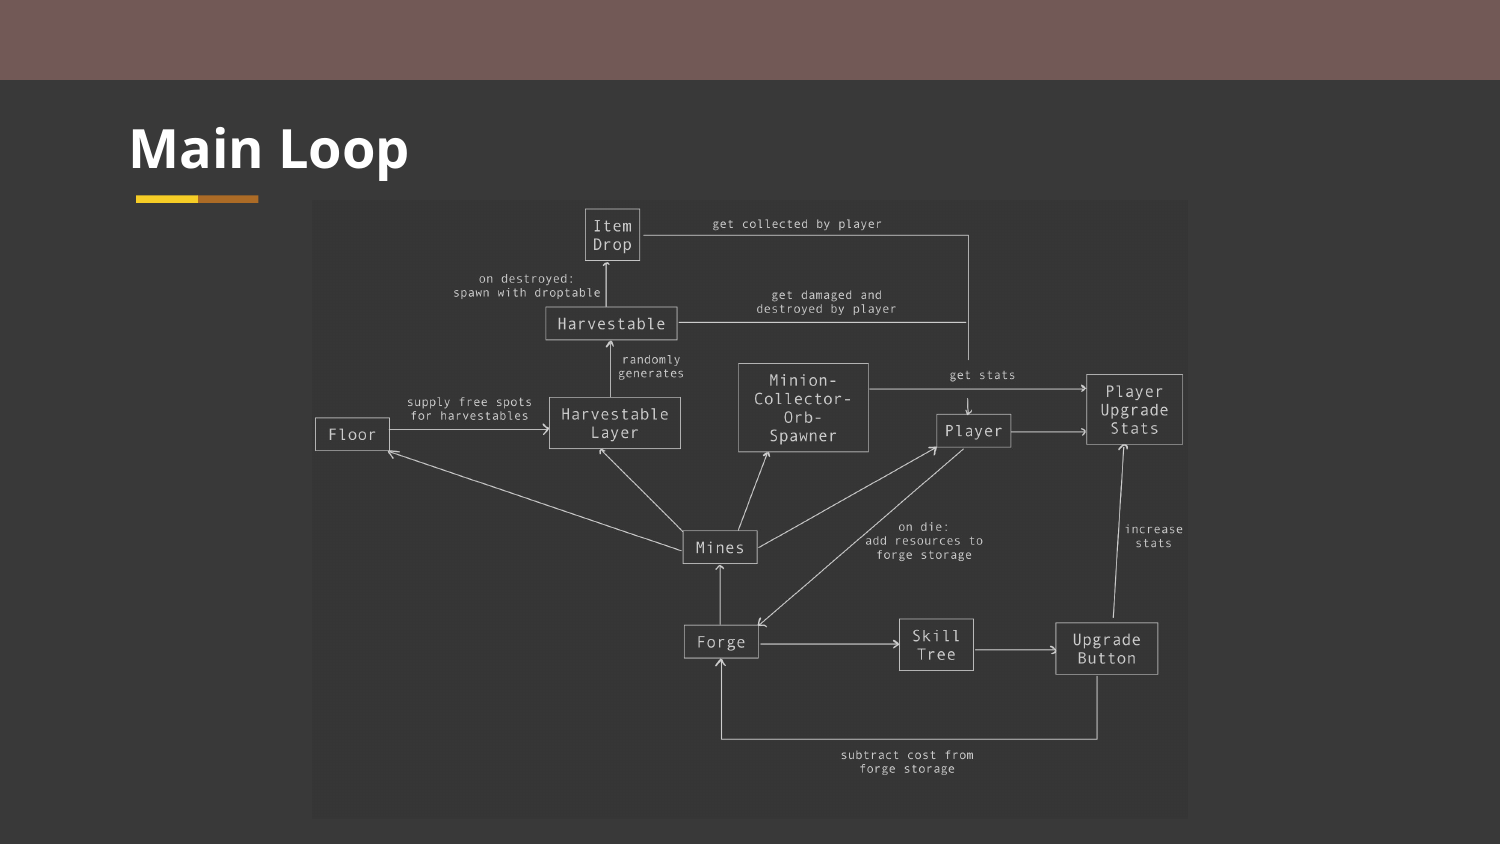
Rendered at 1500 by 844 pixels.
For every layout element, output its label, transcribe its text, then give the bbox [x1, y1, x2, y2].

picture [312, 200, 1188, 819]
title Main Loop [113, 95, 1462, 222]
